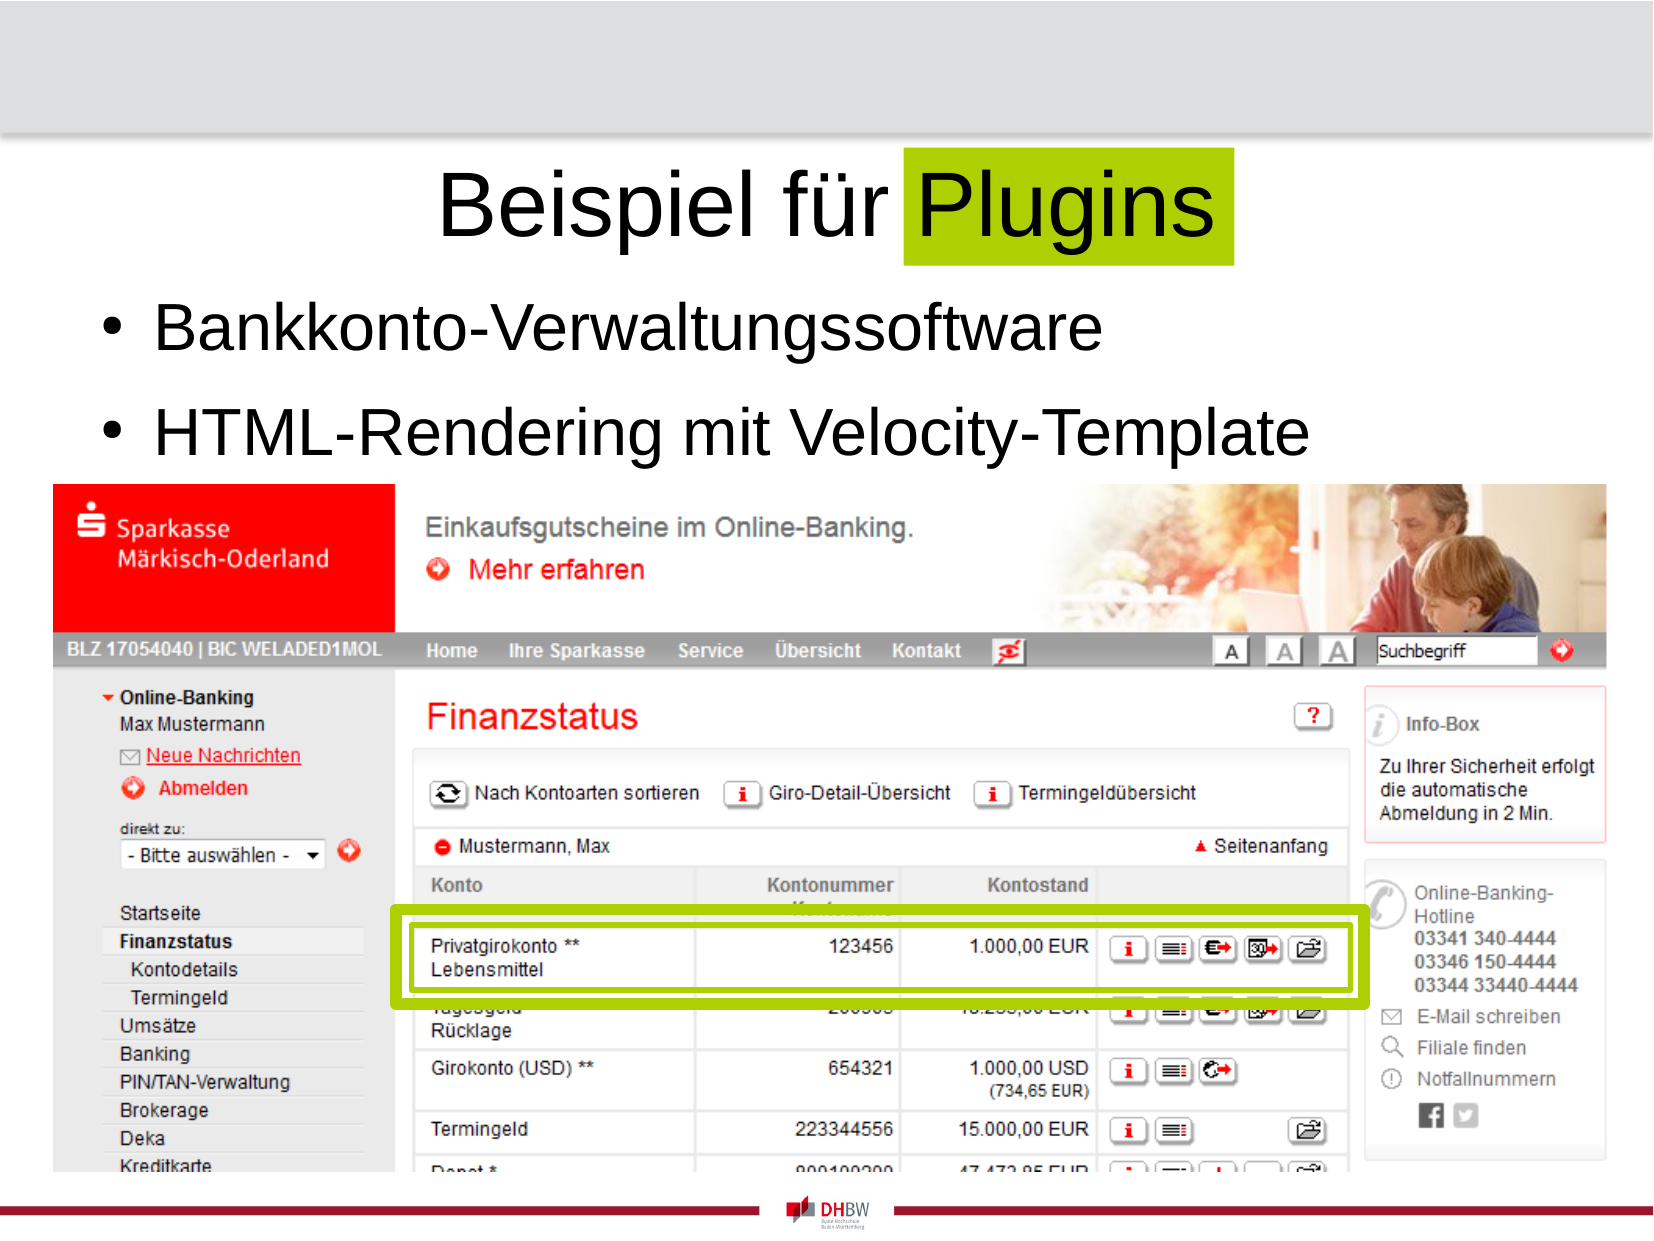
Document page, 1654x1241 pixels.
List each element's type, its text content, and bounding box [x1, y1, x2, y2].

text_box [903, 257, 1235, 266]
title Beispiel für Plugins [82, 147, 1571, 257]
list Bankkonto-Verwaltungssoftware HTML-Rendering mit Velocity-Template [82, 290, 1571, 484]
picture [0, 1, 1654, 1237]
